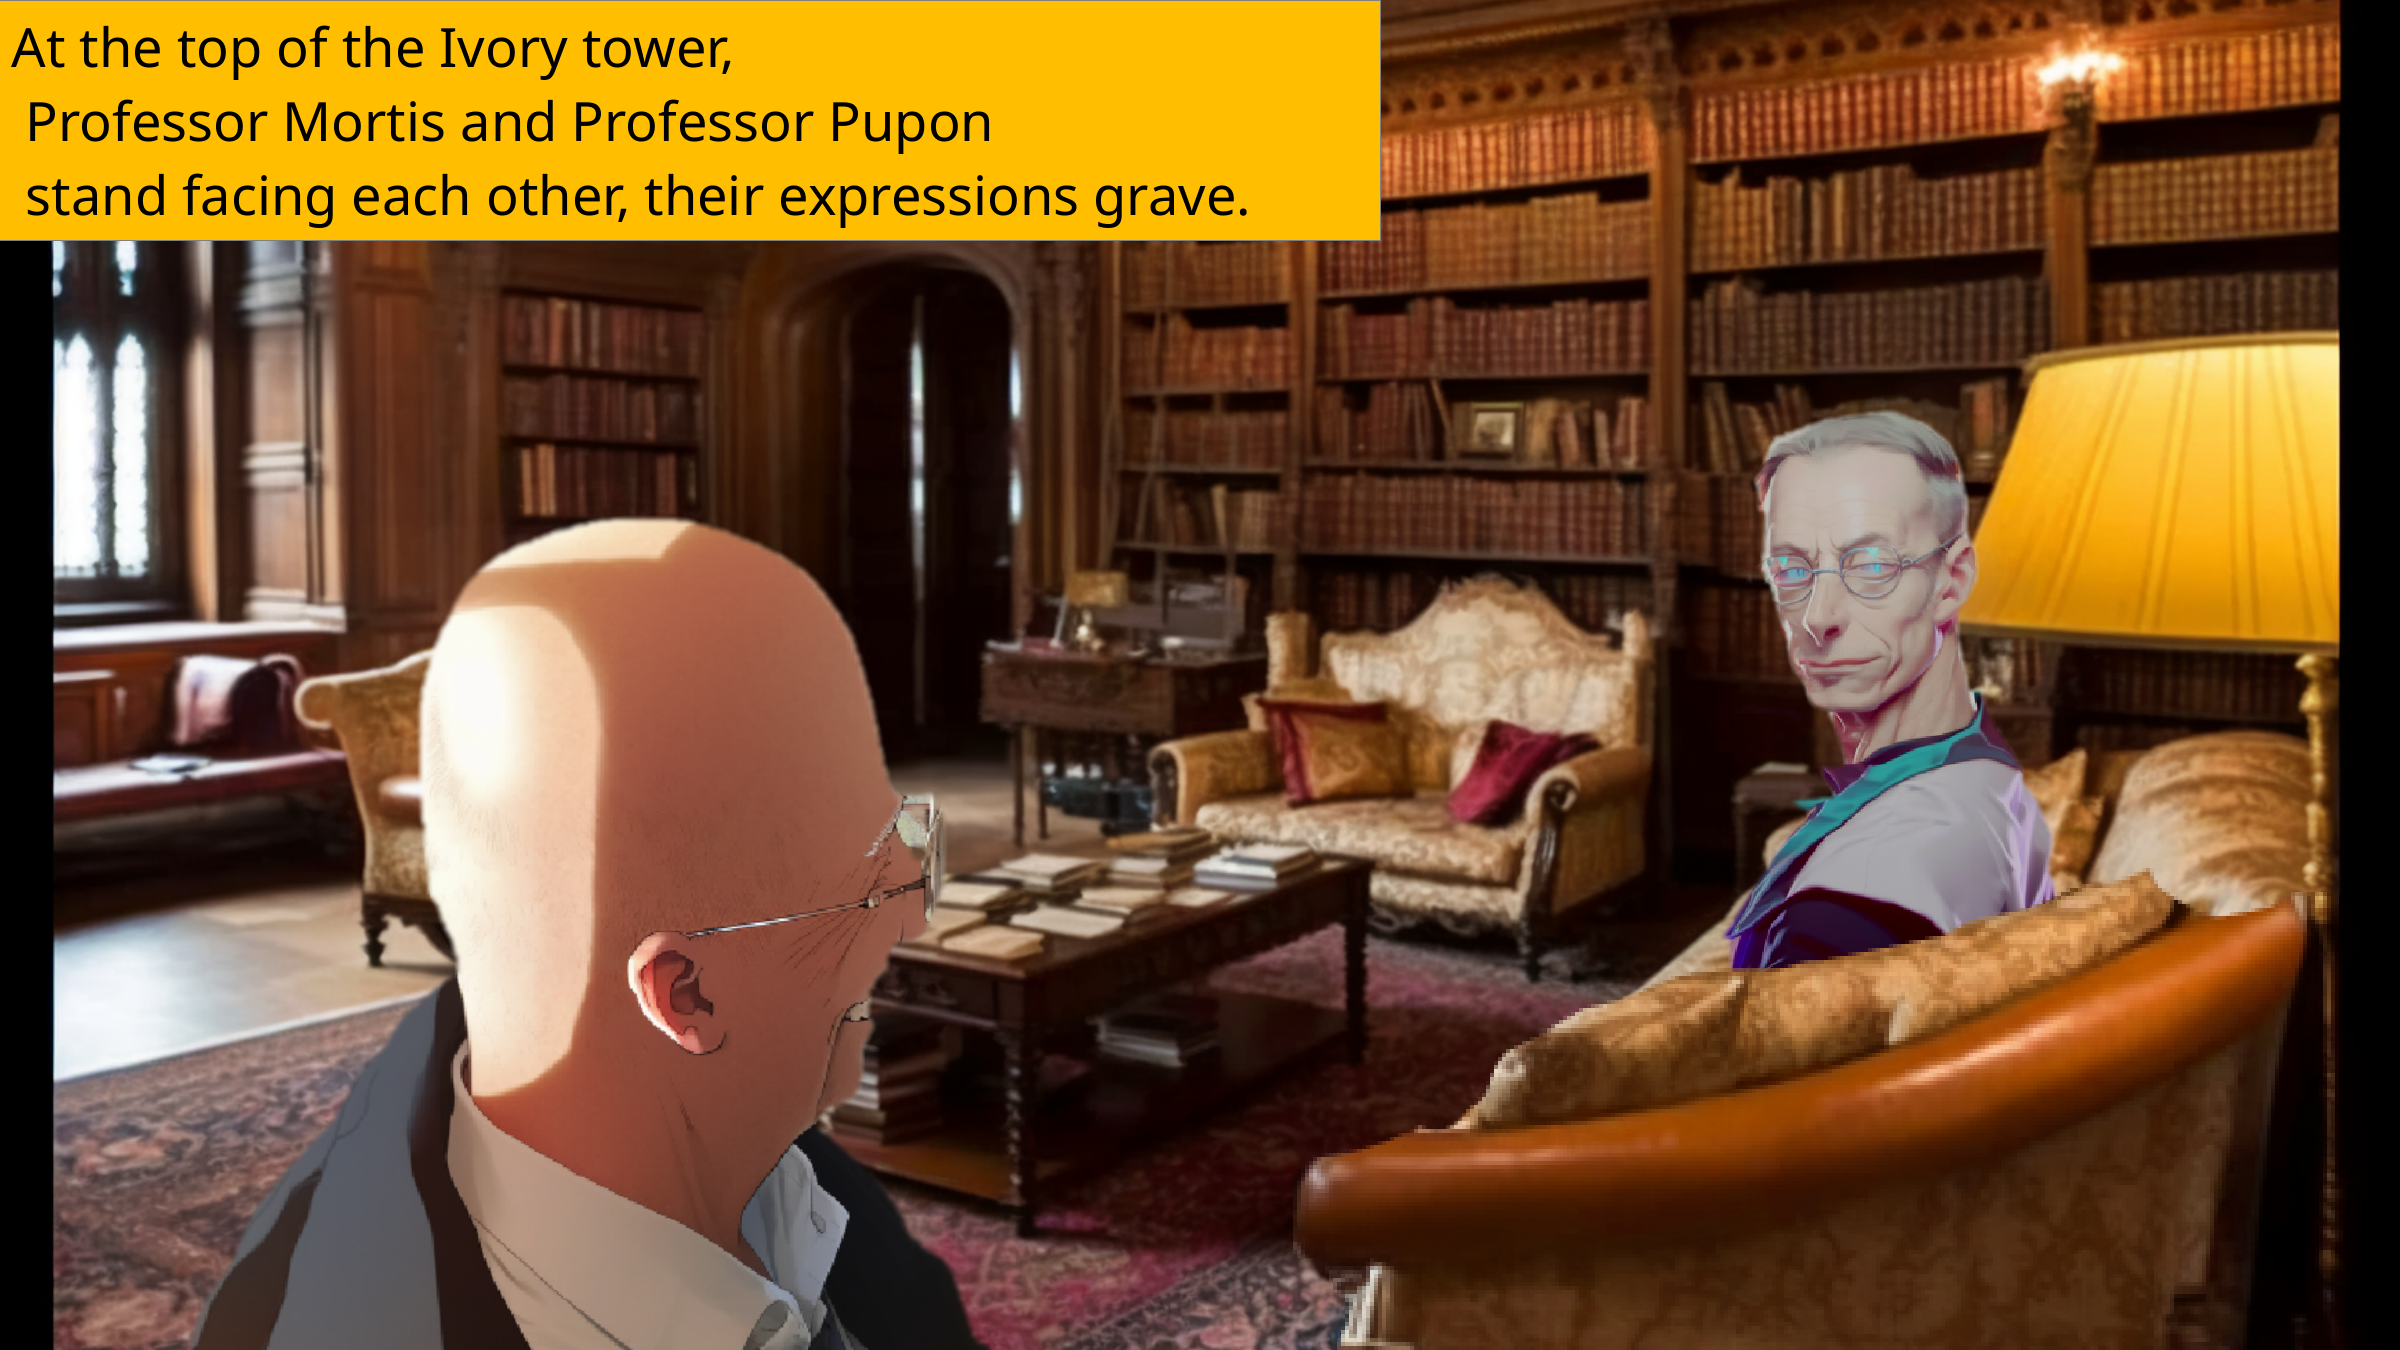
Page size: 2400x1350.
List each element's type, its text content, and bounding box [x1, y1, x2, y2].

text_box At the top of the Ivory tower, Professor Mortis and Professor Pupon stand facing each other, their expressions grave. [0, 0, 1381, 241]
picture [0, 0, 2400, 1350]
